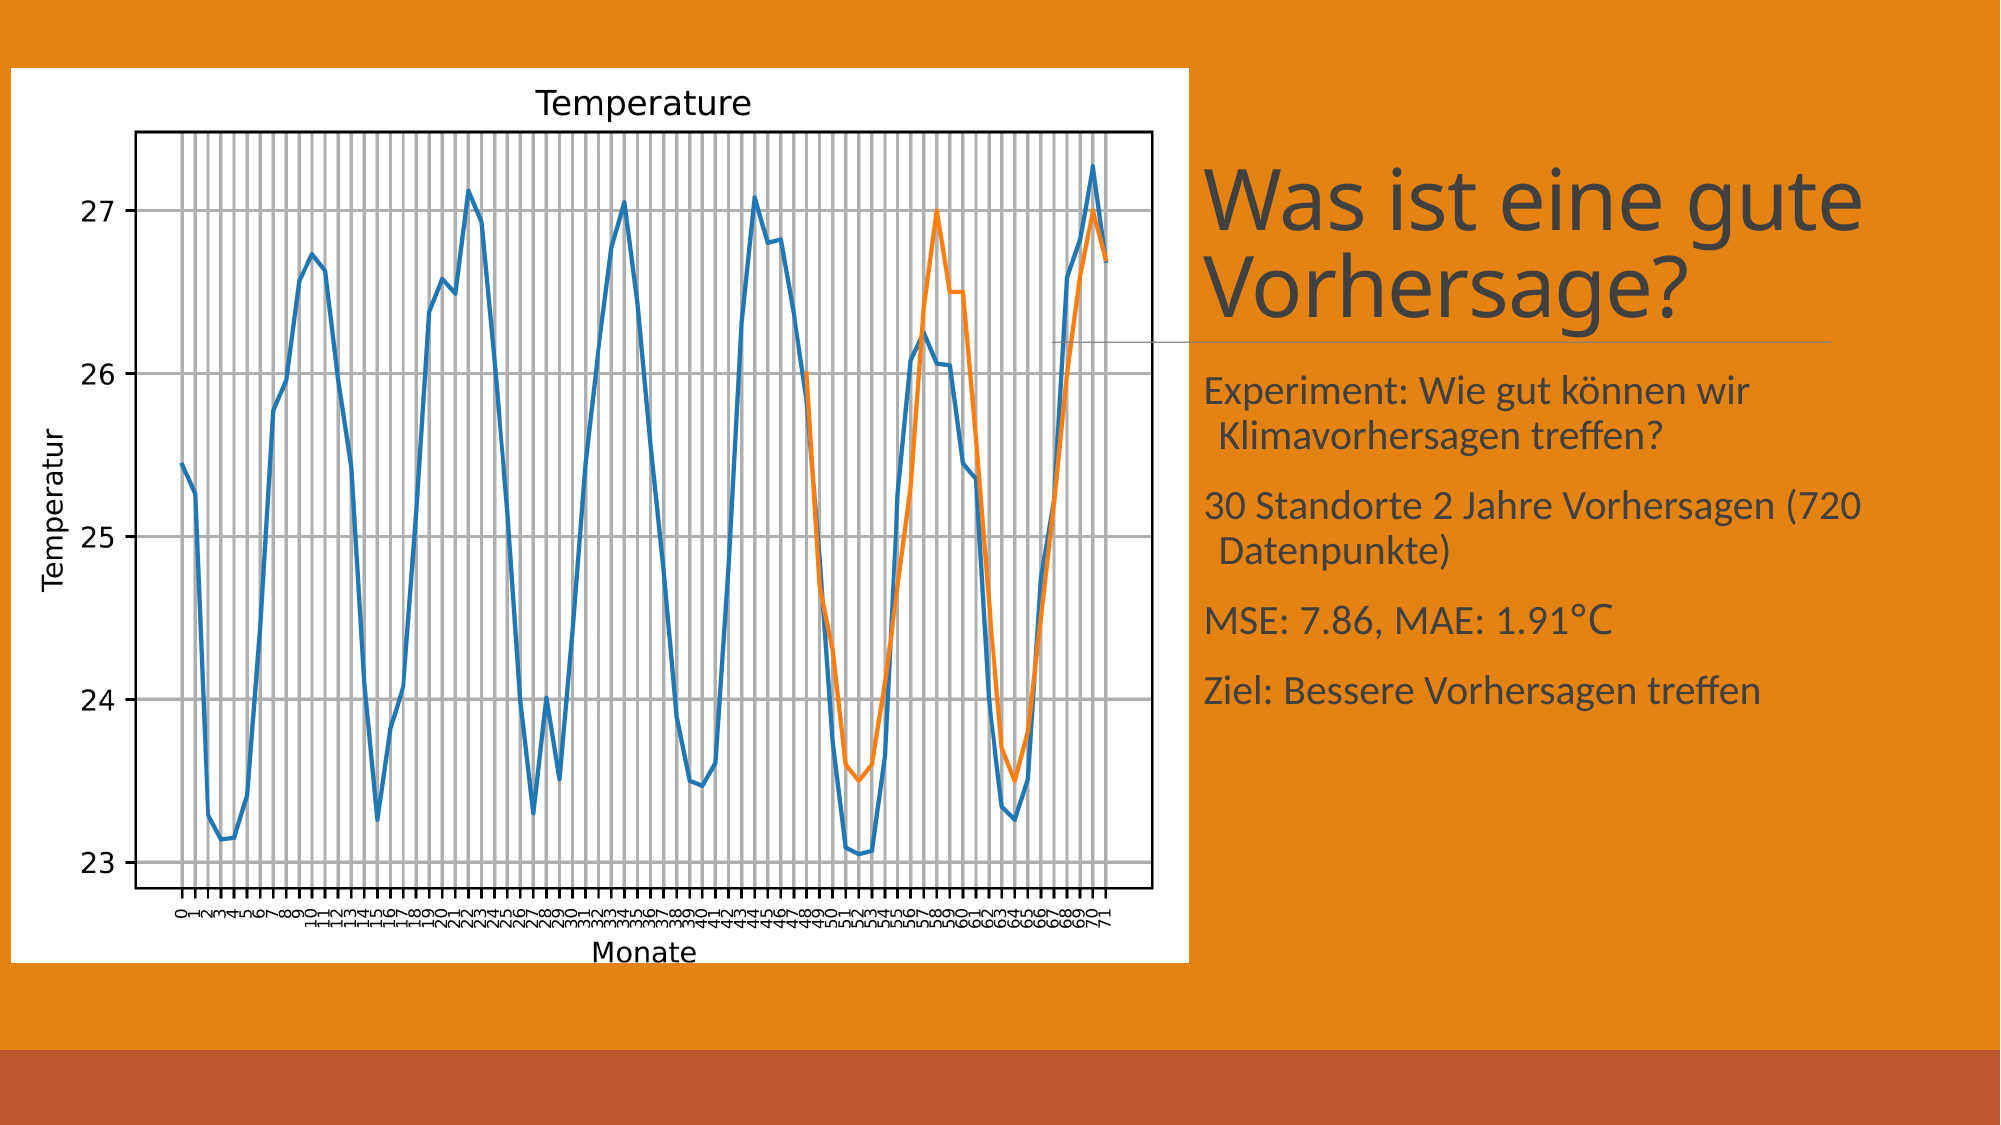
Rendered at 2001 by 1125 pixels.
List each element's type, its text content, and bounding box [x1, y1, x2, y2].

list Experiment: Wie gut können wir Klimavorhersagen treffen? 30 Standorte 2 Jahre Vorhersagen (720 Datenpunkte) MSE: 7.86, MAE: 1.91°C Ziel: Bessere Vorhersagen treffen [1188, 360, 1893, 963]
text_box [0, 0, 2000, 1125]
picture [11, 68, 1189, 963]
title Was ist eine gute Vorhersage? [1189, 104, 1893, 343]
